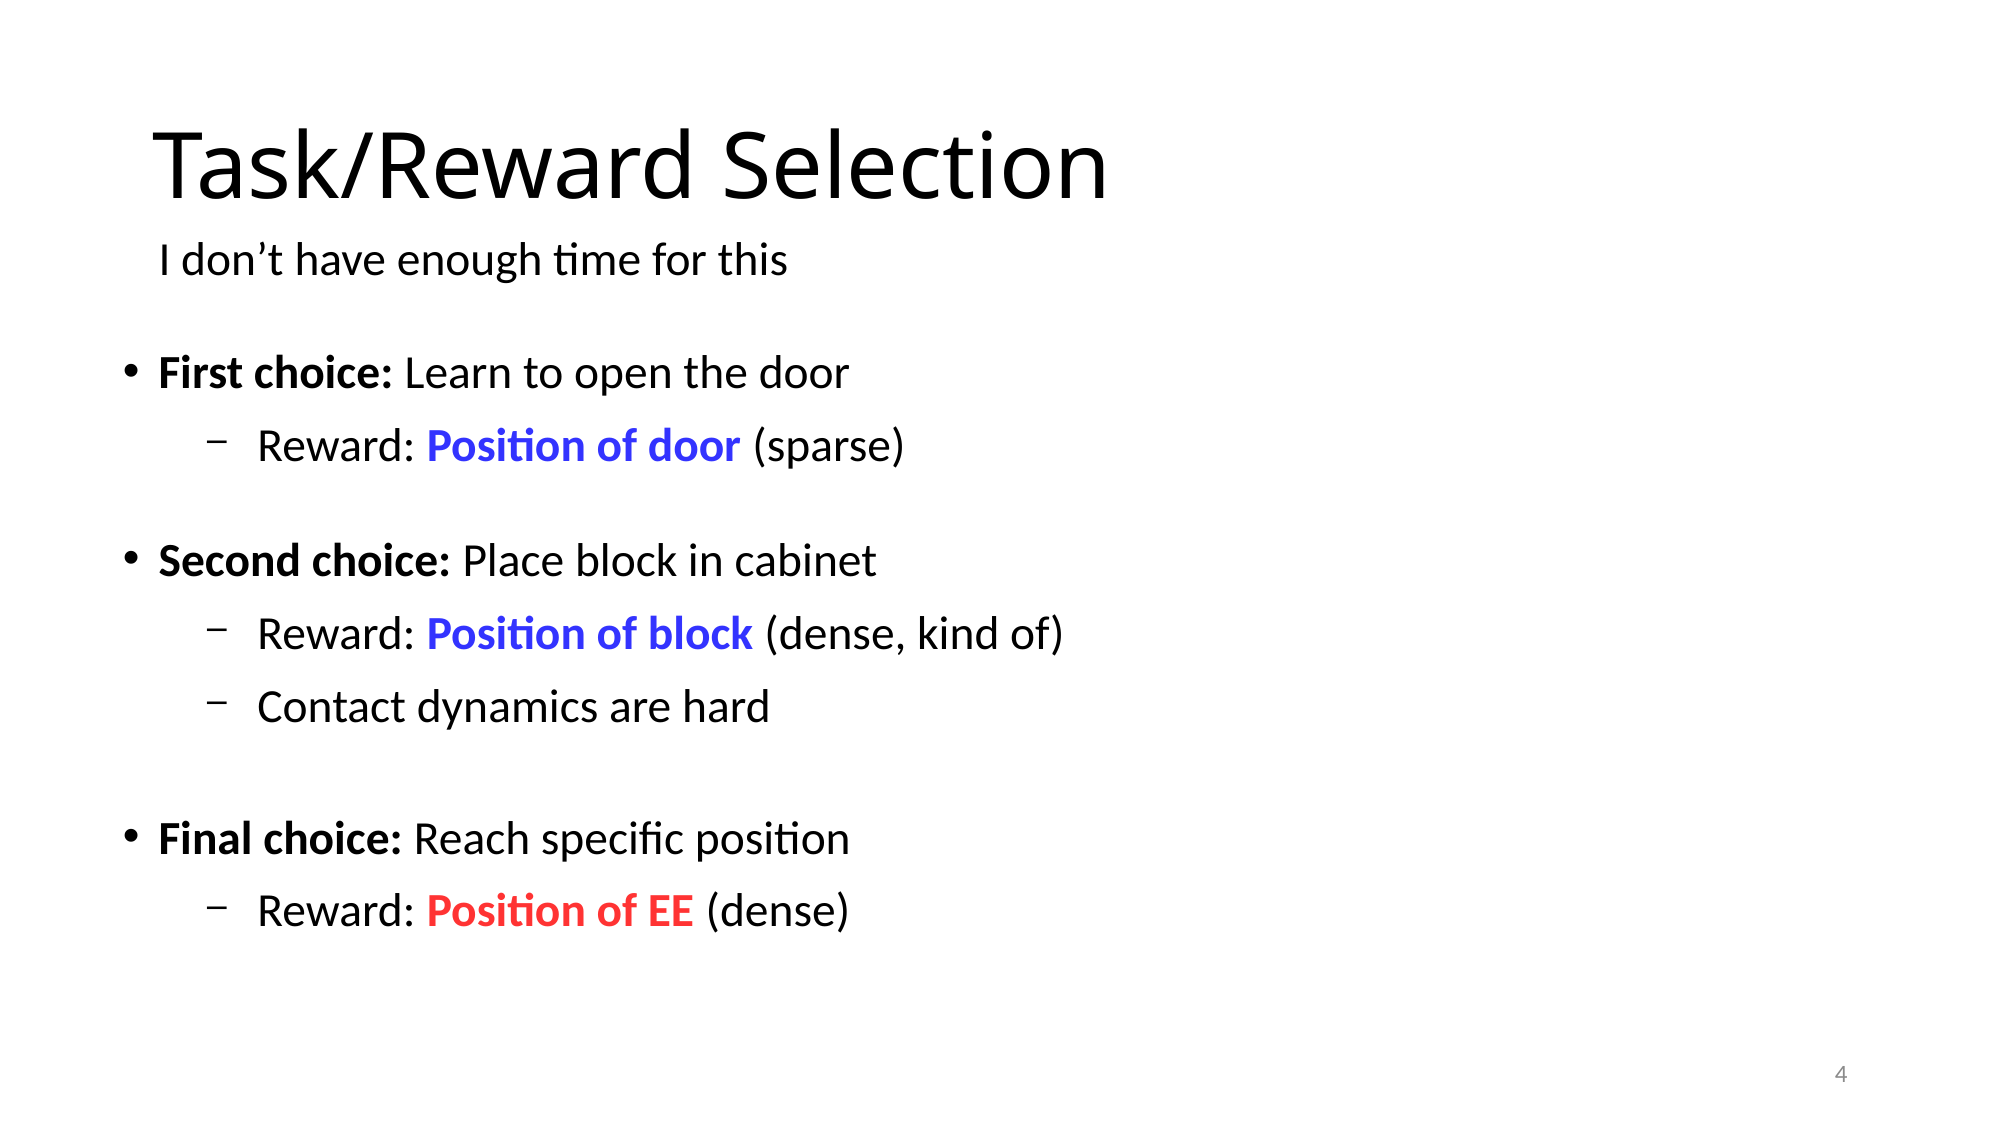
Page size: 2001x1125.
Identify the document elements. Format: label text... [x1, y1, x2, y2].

slide_number <number> [1412, 1042, 1863, 1103]
title Task/Reward Selection [137, 59, 1863, 278]
list I don’t have enough time for this First choice: Learn to open the door Reward: Position of door (sparse) Second choice: Place block in cabinet Reward: Position of block (dense, kind of) Contact dynamics are hard Final choice: Reach specific position Reward: Position of EE (dense) [107, 219, 1864, 946]
